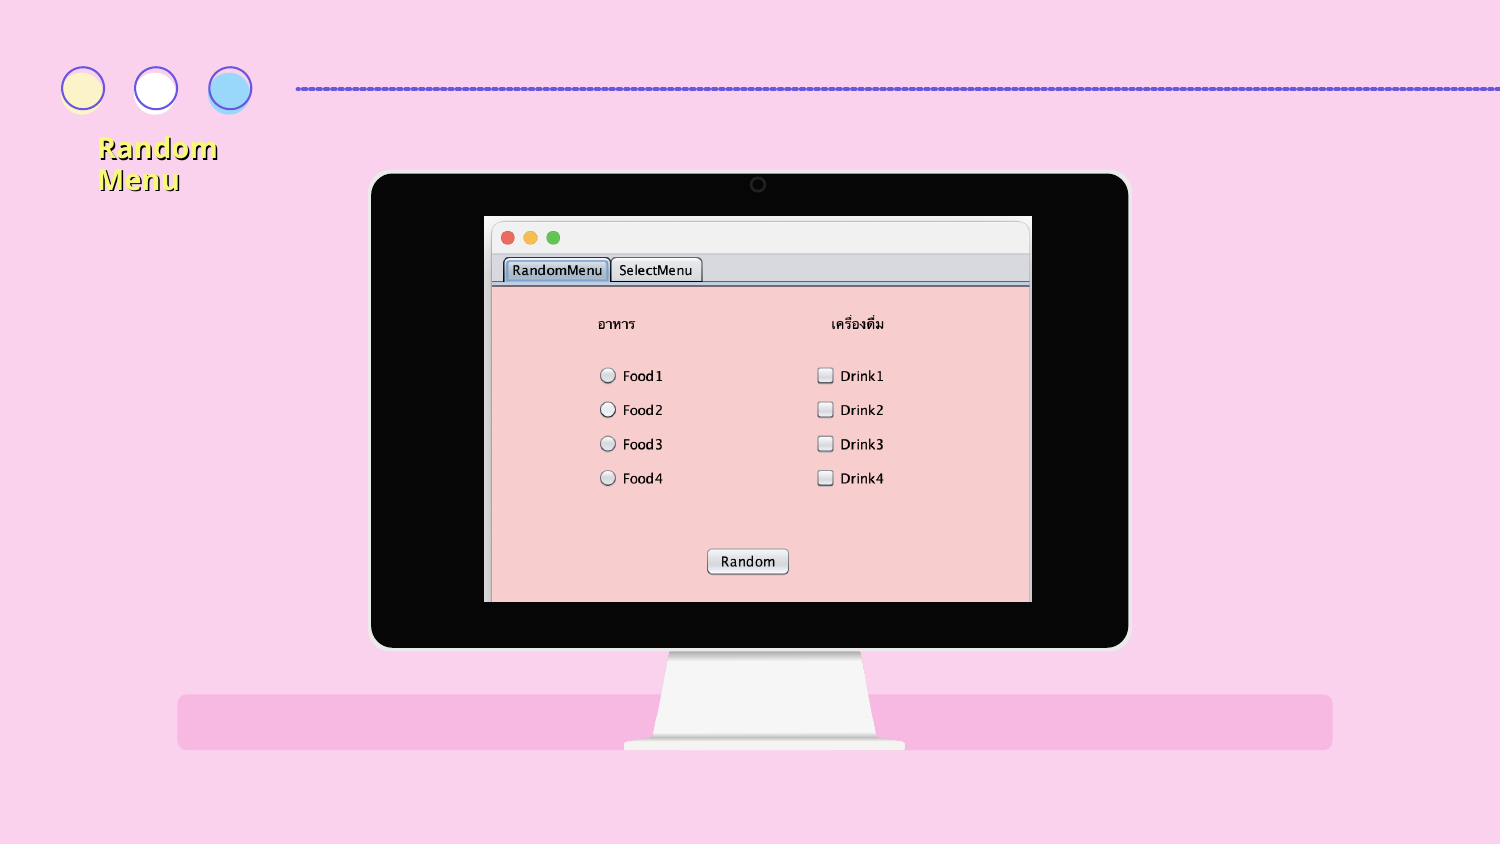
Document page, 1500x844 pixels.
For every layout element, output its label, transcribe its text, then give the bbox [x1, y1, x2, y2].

text_box [64, 72, 102, 108]
picture [484, 216, 1032, 602]
text_box [133, 91, 175, 115]
text_box [137, 72, 175, 108]
text_box Random Menu [81, 126, 323, 180]
text_box [211, 72, 250, 108]
text_box [208, 94, 249, 115]
text_box [60, 91, 102, 115]
text_box [177, 169, 1333, 751]
